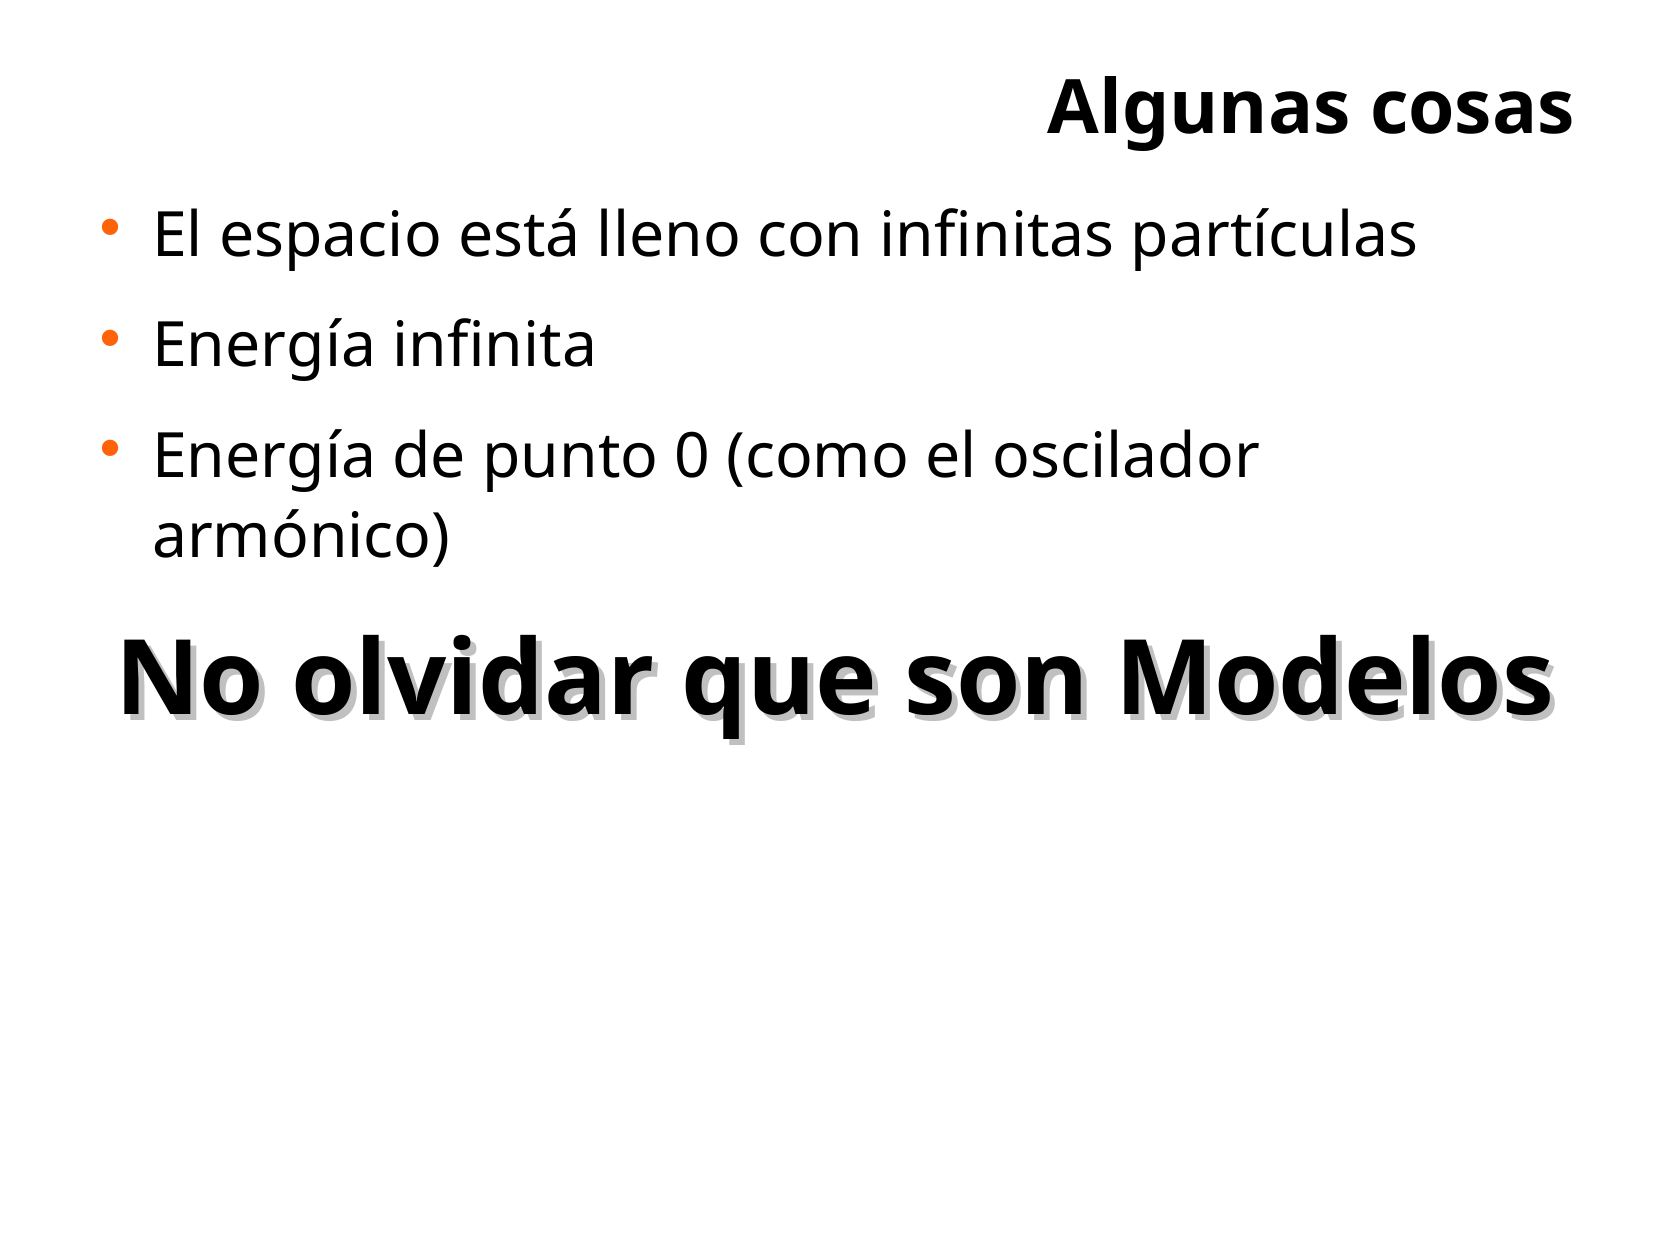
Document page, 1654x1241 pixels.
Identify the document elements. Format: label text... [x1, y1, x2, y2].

list El espacio está lleno con infinitas partículas Energía infinita Energía de punto 0 (como el oscilador armónico) No olvidar que son Modelos [82, 187, 1571, 1007]
title Algunas cosas [86, 49, 1575, 151]
